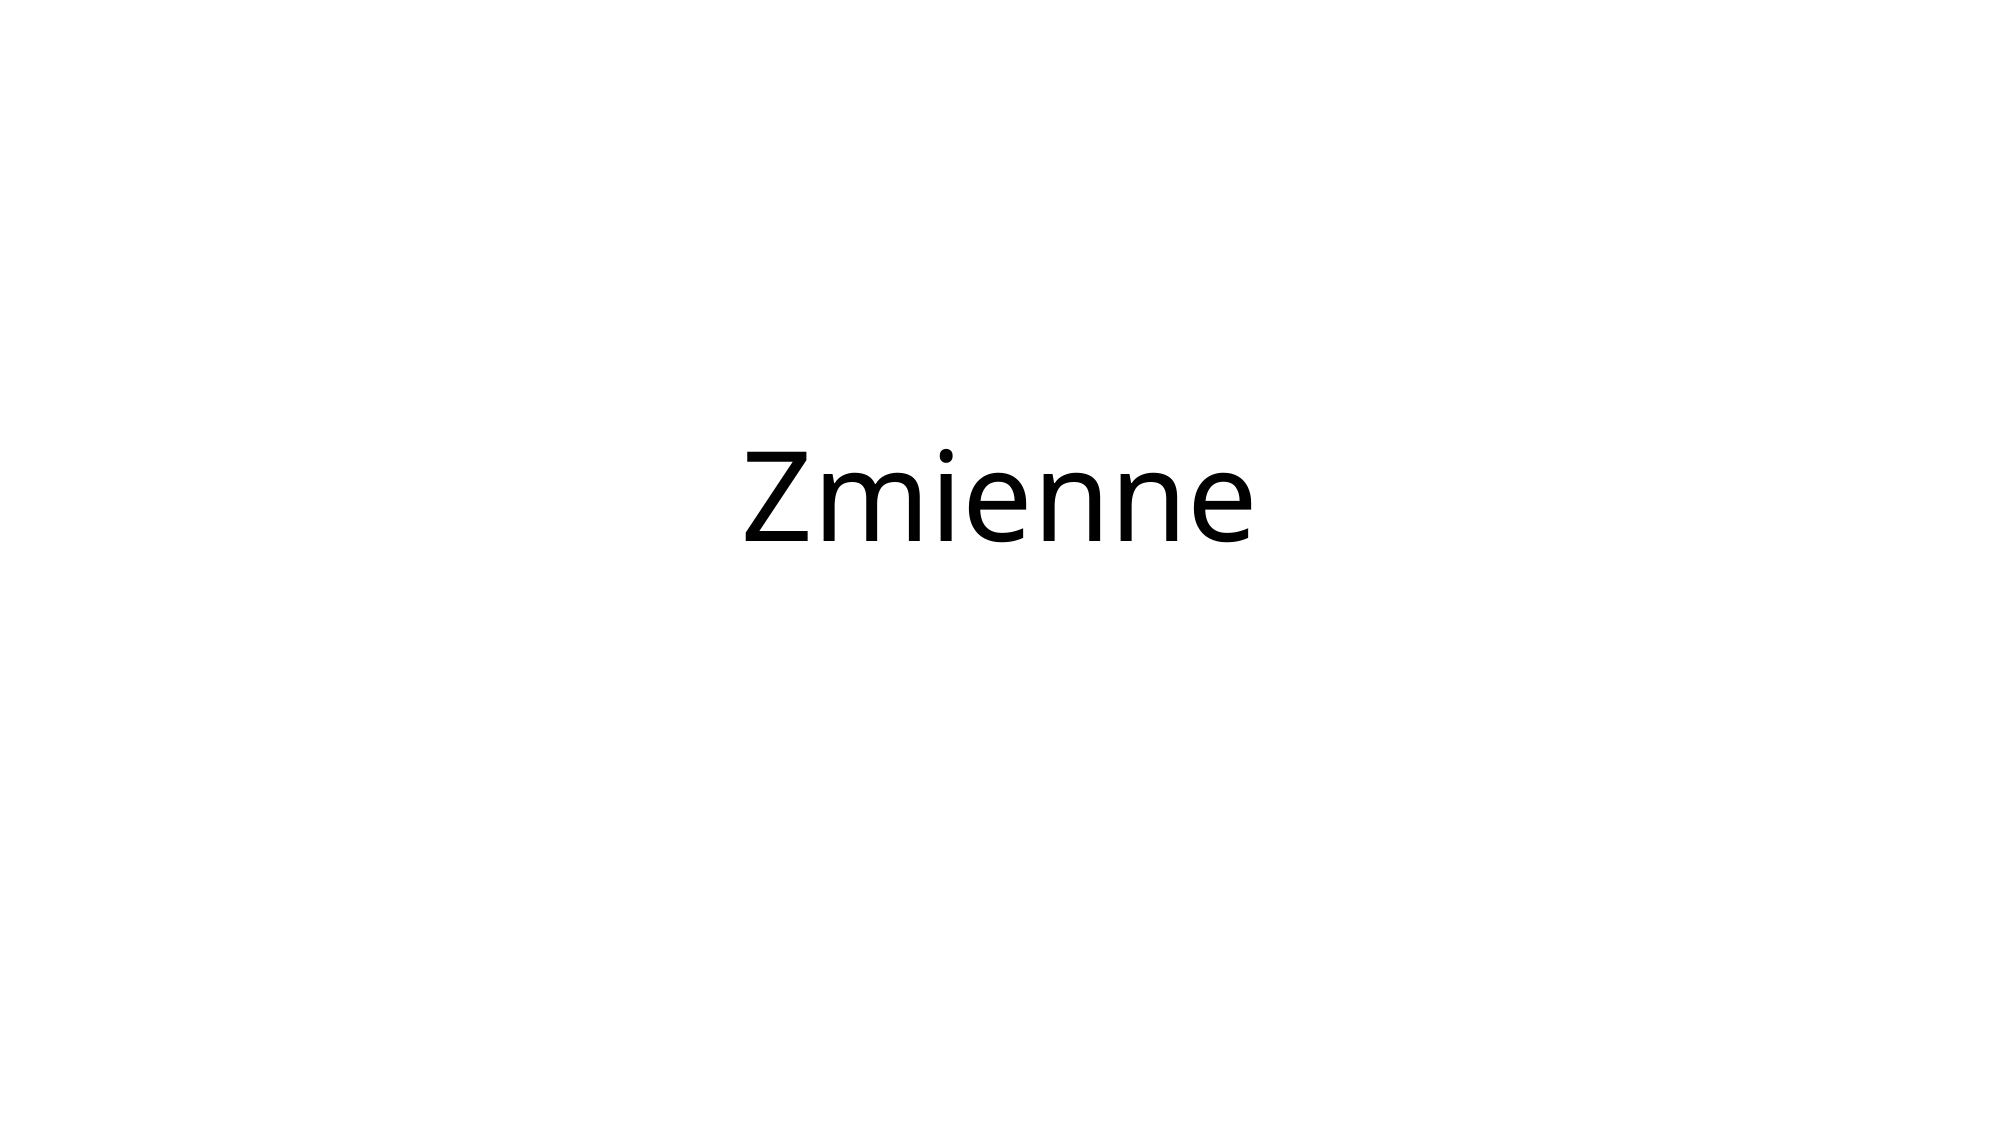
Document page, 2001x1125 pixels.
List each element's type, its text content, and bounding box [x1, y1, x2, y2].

title Zmienne [249, 184, 1750, 576]
